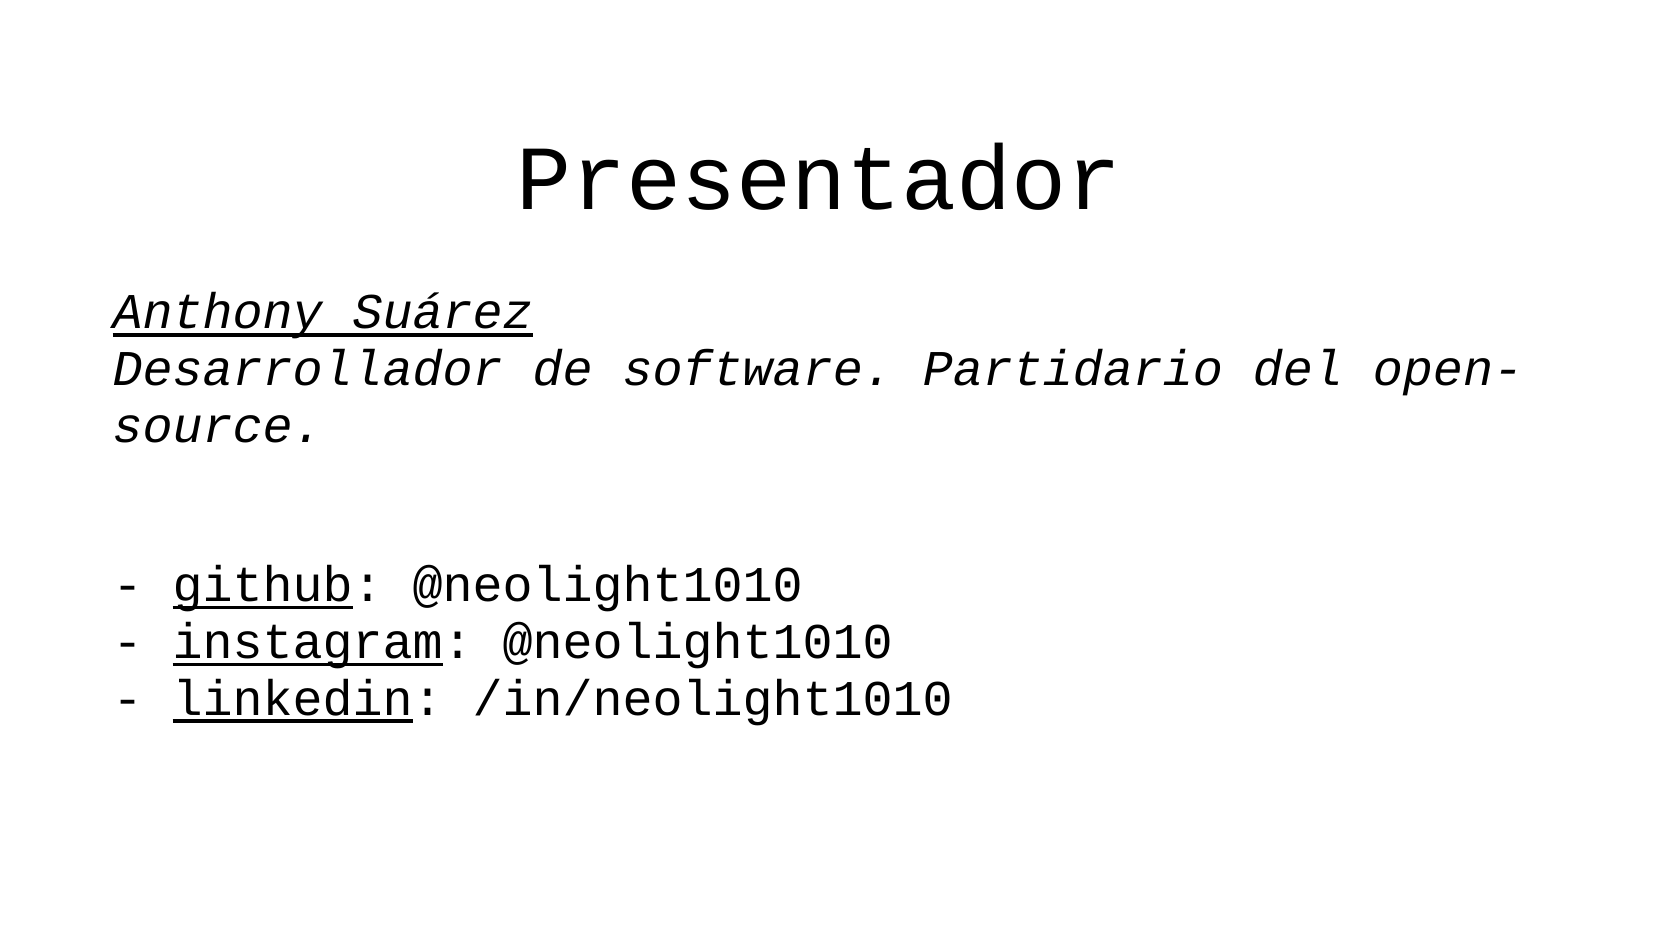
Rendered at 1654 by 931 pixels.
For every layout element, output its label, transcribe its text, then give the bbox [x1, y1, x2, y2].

title Anthony Suárez Desarrollador de software. Partidario del open-source. - github: @neolight1010 - instagram: @neolight1010 - linkedin: /in/neolight1010 [112, 304, 1575, 713]
title Presentador [75, 107, 1564, 263]
